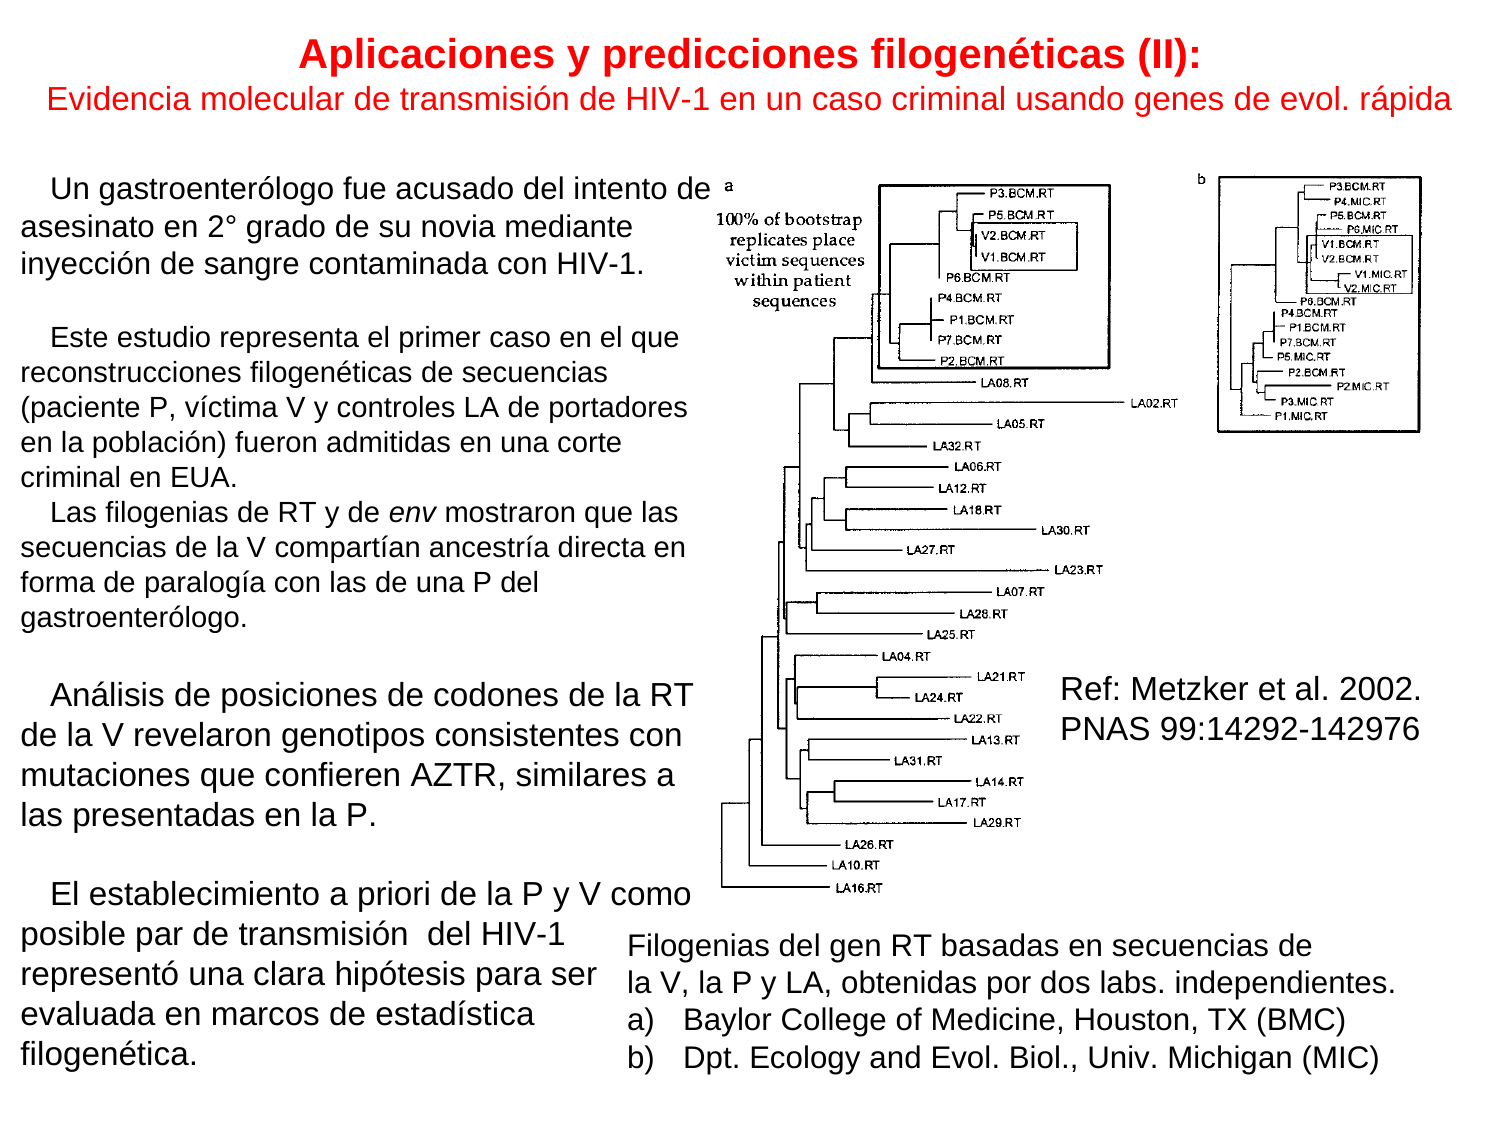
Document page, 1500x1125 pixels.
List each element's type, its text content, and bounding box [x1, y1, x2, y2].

text_box Filogenias del gen RT basadas en secuencias de la V, la P y LA, obtenidas por dos labs. independientes. Baylor College of Medicine, Houston, TX (BMC) Dpt. Ecology and Evol. Biol., Univ. Michigan (MIC) [612, 917, 1500, 1083]
text_box Un gastroenterólogo fue acusado del intento de asesinato en 2° grado de su novia mediante inyección de sangre contaminada con HIV-1. Este estudio representa el primer caso en el que reconstrucciones filogenéticas de secuencias (paciente P, víctima V y controles LA de portadores en la población) fueron admitidas en una corte criminal en EUA. Las filogenias de RT y de env mostraron que las secuencias de la V compartían ancestría directa en forma de paralogía con las de una P del gastroenterólogo. Análisis de posiciones de codones de la RT de la V revelaron genotipos consistentes con mutaciones que confieren AZTR, similares a las presentadas en la P. El establecimiento a priori de la P y V como posible par de transmisión del HIV-1 representó una clara hipótesis para ser evaluada en marcos de estadística filogenética. [5, 160, 733, 1080]
picture [714, 178, 1180, 894]
text_box Aplicaciones y predicciones filogenéticas (II): Evidencia molecular de transmisión de HIV-1 en un caso criminal usando genes de evol. rápida [31, 19, 1470, 125]
picture [1192, 172, 1423, 435]
text_box Ref: Metzker et al. 2002. PNAS 99:14292-142976 [1045, 620, 1448, 796]
